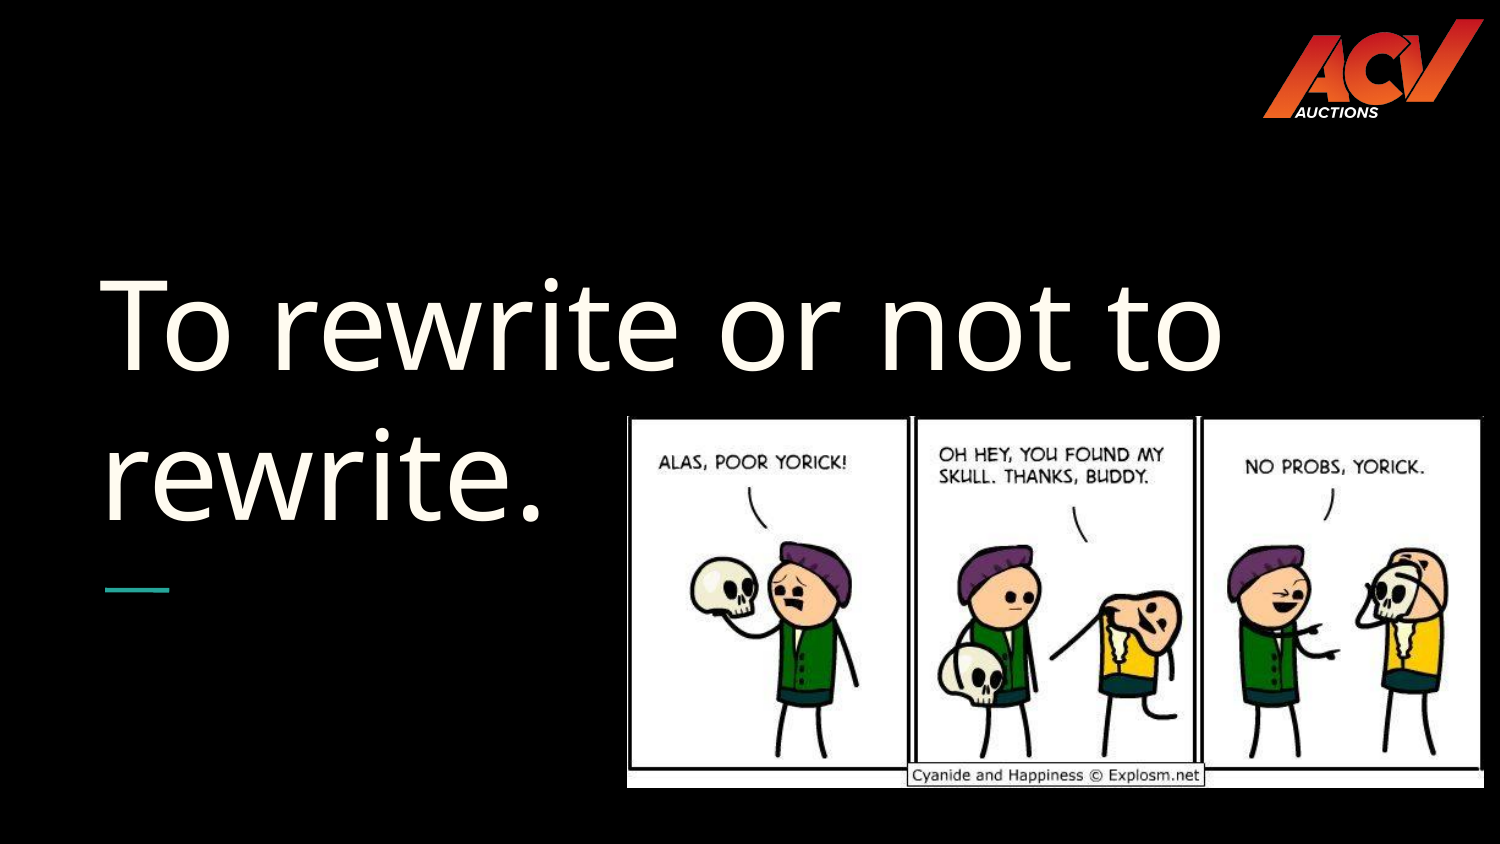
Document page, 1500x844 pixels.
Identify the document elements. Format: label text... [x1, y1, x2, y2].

picture [627, 416, 1484, 788]
picture [1262, 19, 1484, 118]
title To rewrite or not to rewrite. [84, 310, 1416, 561]
